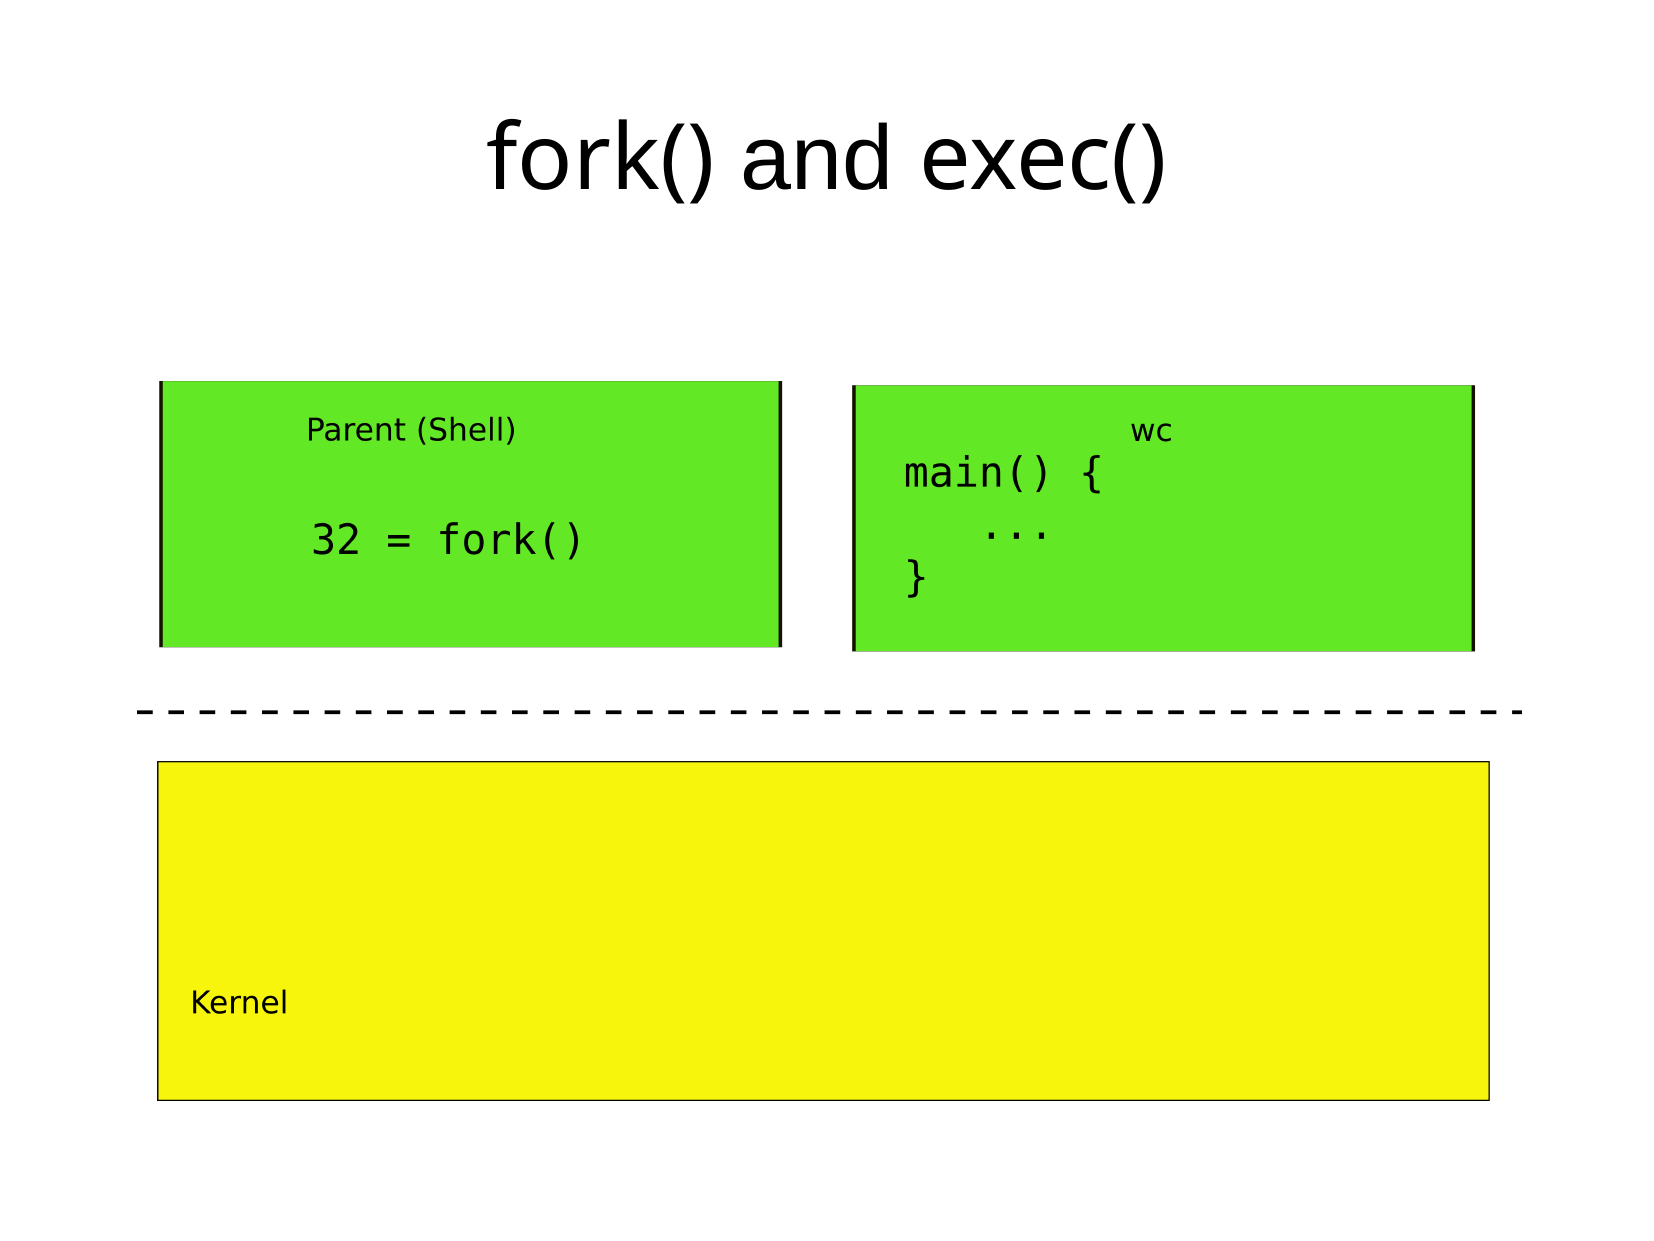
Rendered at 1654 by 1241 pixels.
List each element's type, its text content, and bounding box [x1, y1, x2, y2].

picture [137, 381, 1522, 1101]
title fork() and exec() [82, 49, 1571, 257]
